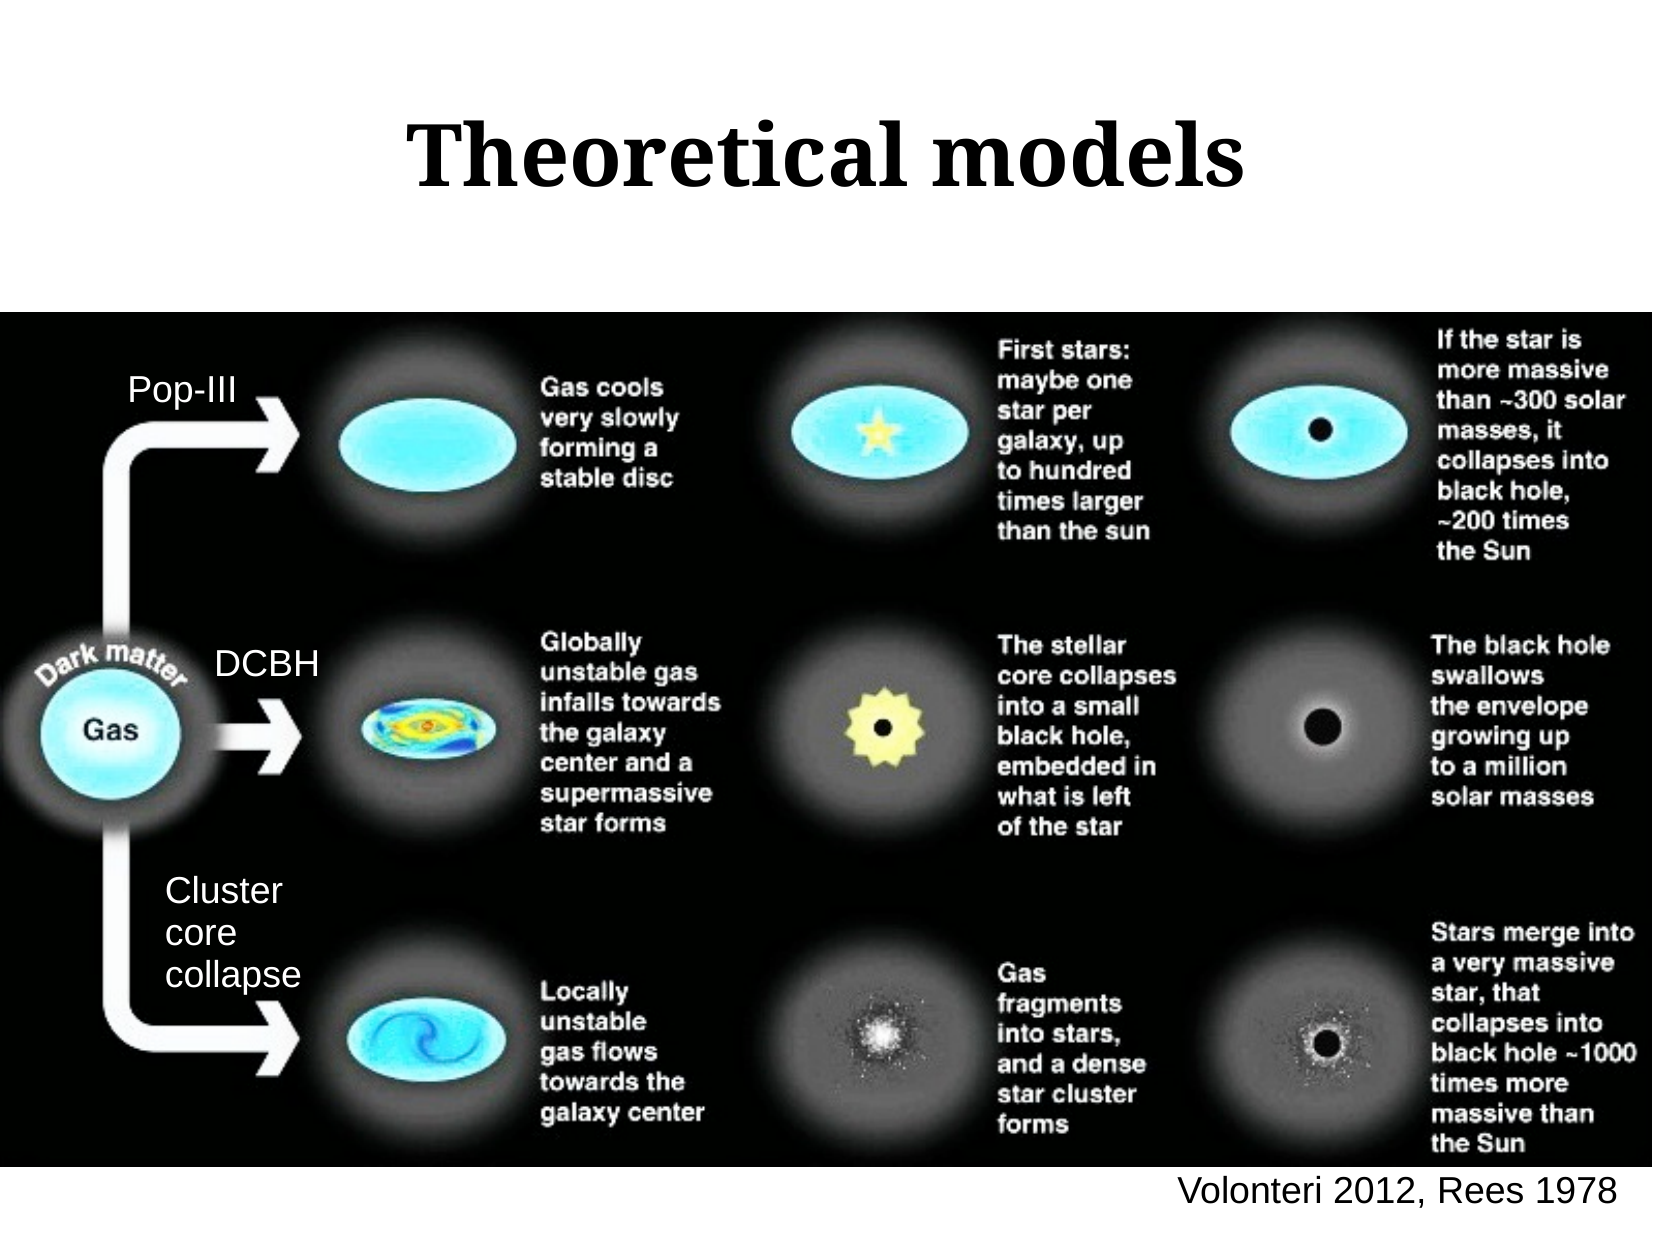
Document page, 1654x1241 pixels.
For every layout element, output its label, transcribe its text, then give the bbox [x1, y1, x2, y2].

picture [0, 312, 1652, 1167]
text_box Cluster core collapse [150, 862, 338, 1013]
text_box Volonteri 2012, Rees 1978 [1162, 1162, 1654, 1241]
text_box DCBH [199, 635, 350, 693]
title Theoretical models [82, 49, 1571, 257]
text_box Pop-III [112, 361, 263, 418]
